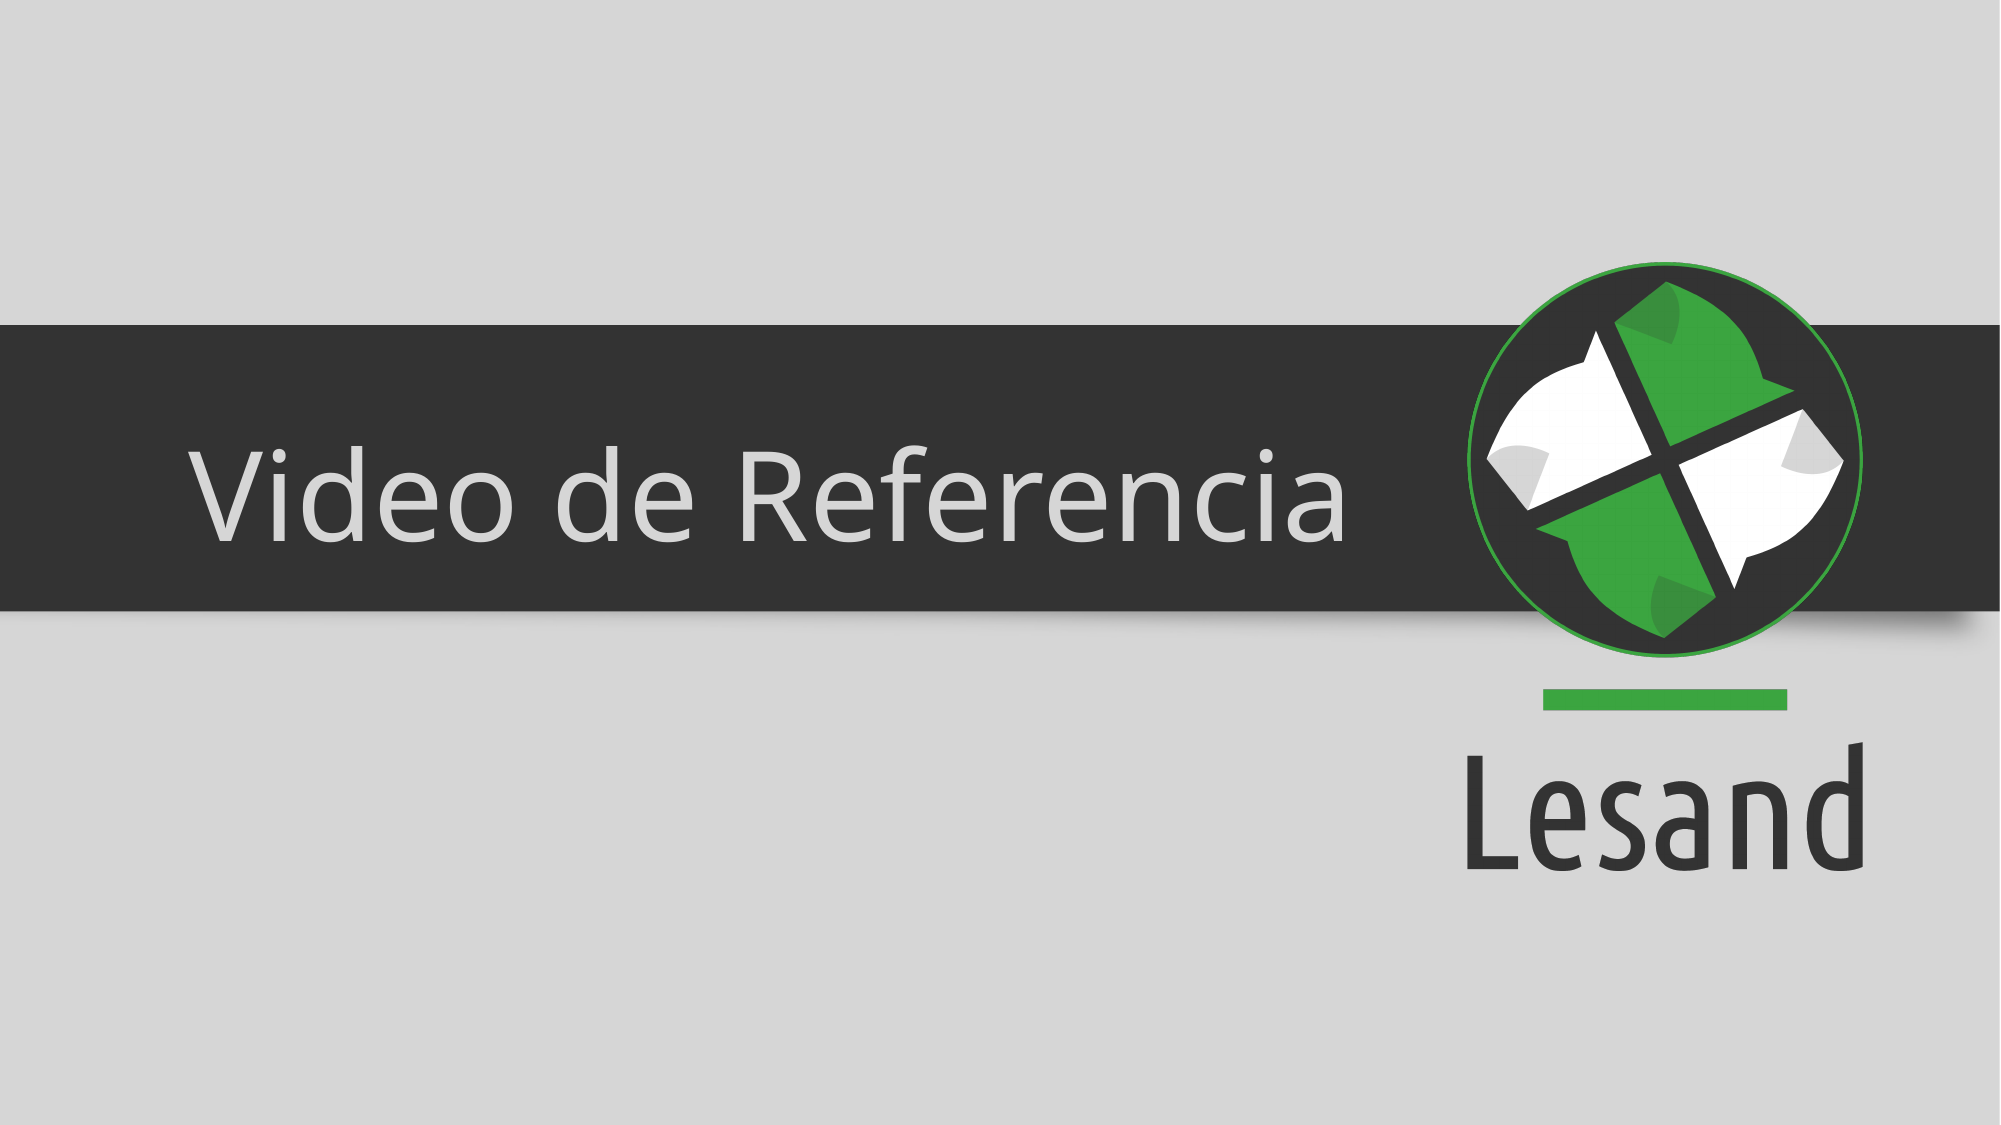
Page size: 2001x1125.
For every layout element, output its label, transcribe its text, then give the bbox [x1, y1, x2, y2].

picture [0, 262, 2000, 871]
text_box Video de Referencia [37, 337, 1538, 576]
